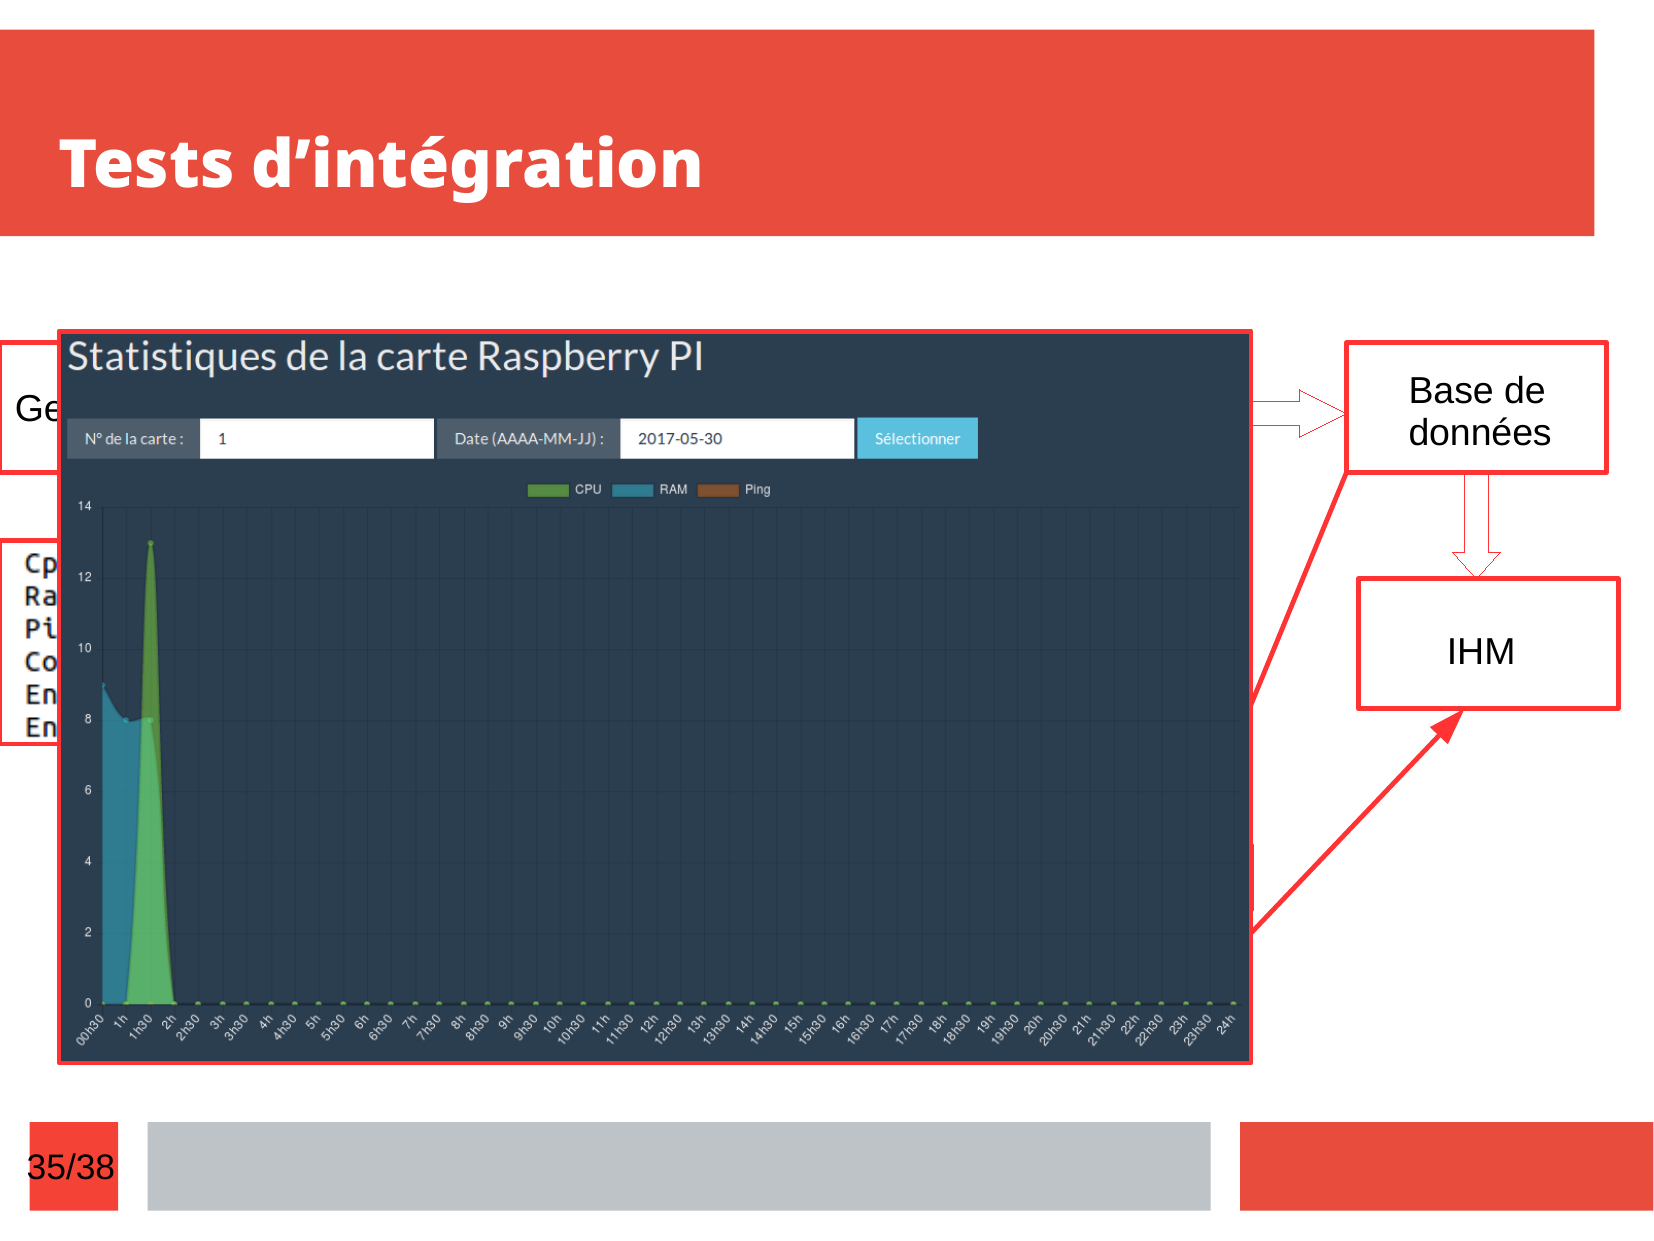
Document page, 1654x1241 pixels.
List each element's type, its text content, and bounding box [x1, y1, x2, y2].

text_box Gestionnaire [0, 380, 57, 438]
picture [61, 334, 1249, 1061]
title Tests d’intégration [59, 59, 1595, 207]
picture [1254, 853, 1261, 910]
text_box <numéro>/38 [11, 1139, 659, 1241]
picture [23, 552, 57, 742]
text_box Base de données [1393, 361, 1654, 461]
text_box IHM [1358, 580, 1619, 709]
